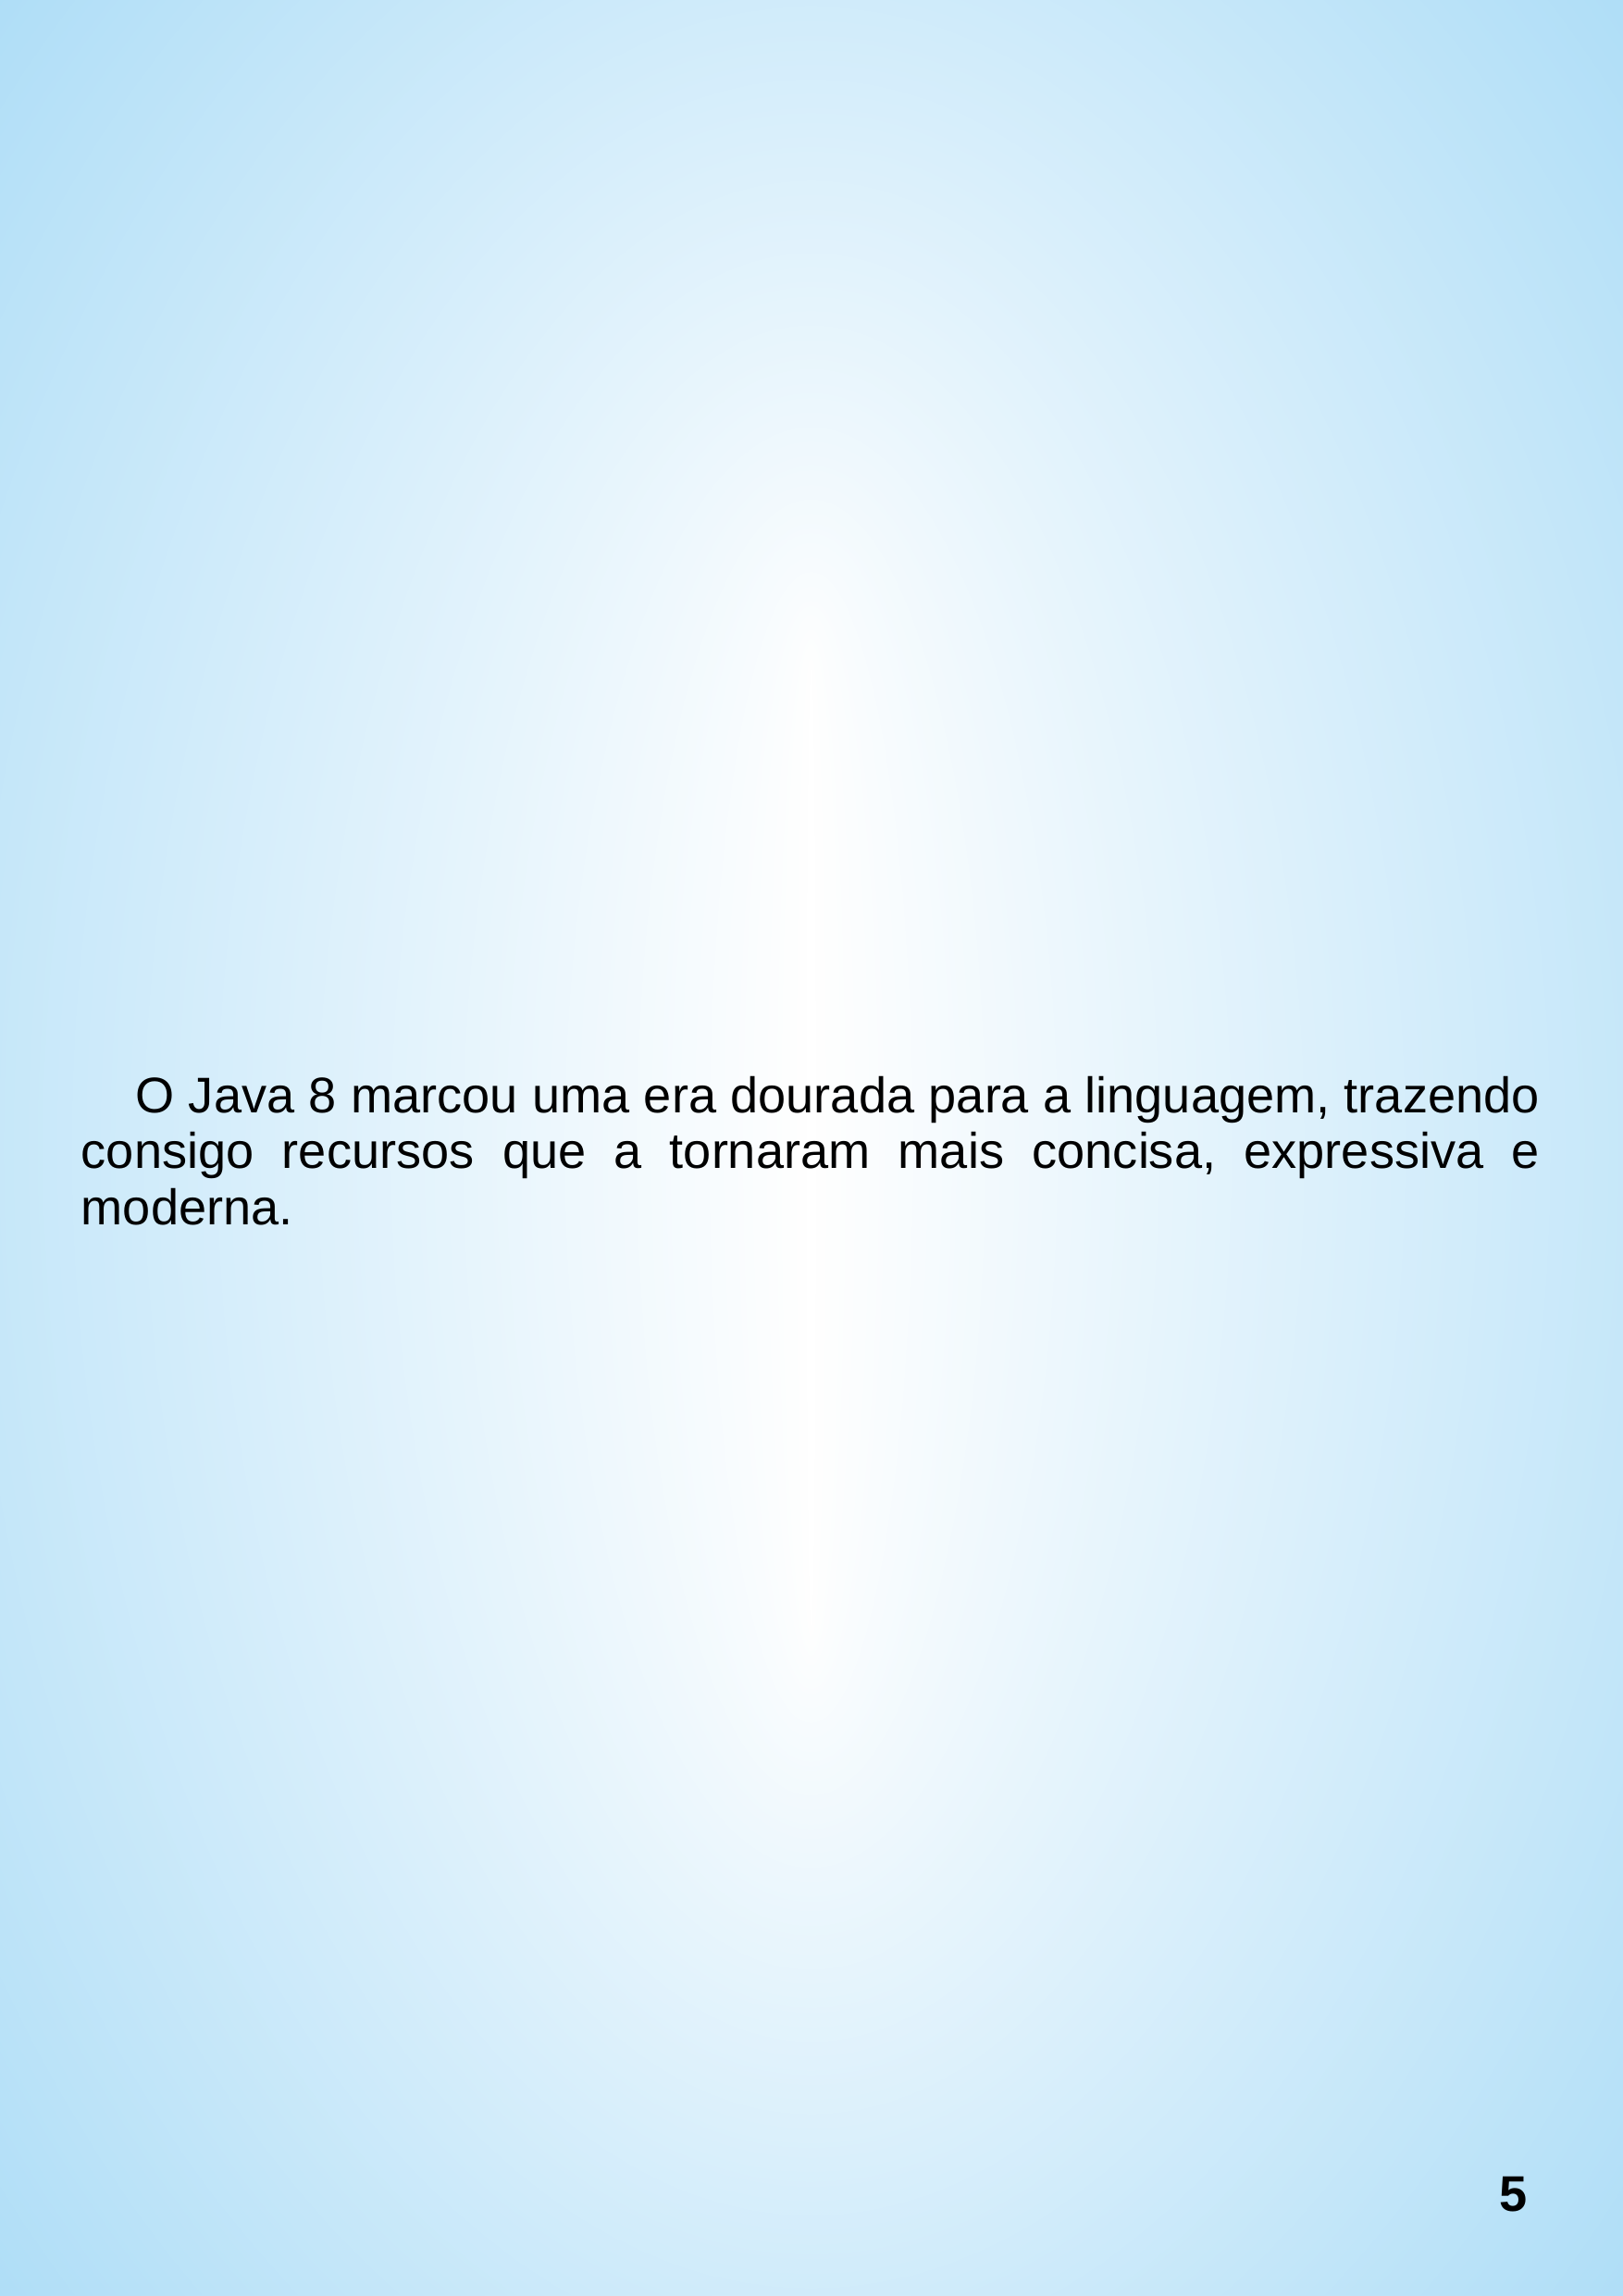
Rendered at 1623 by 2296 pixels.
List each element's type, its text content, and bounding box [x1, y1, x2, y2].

subtitle O Java 8 marcou uma era dourada para a linguagem, trazendo consigo recursos que a tornaram mais concisa, expressiva e moderna. [81, 41, 1542, 2262]
